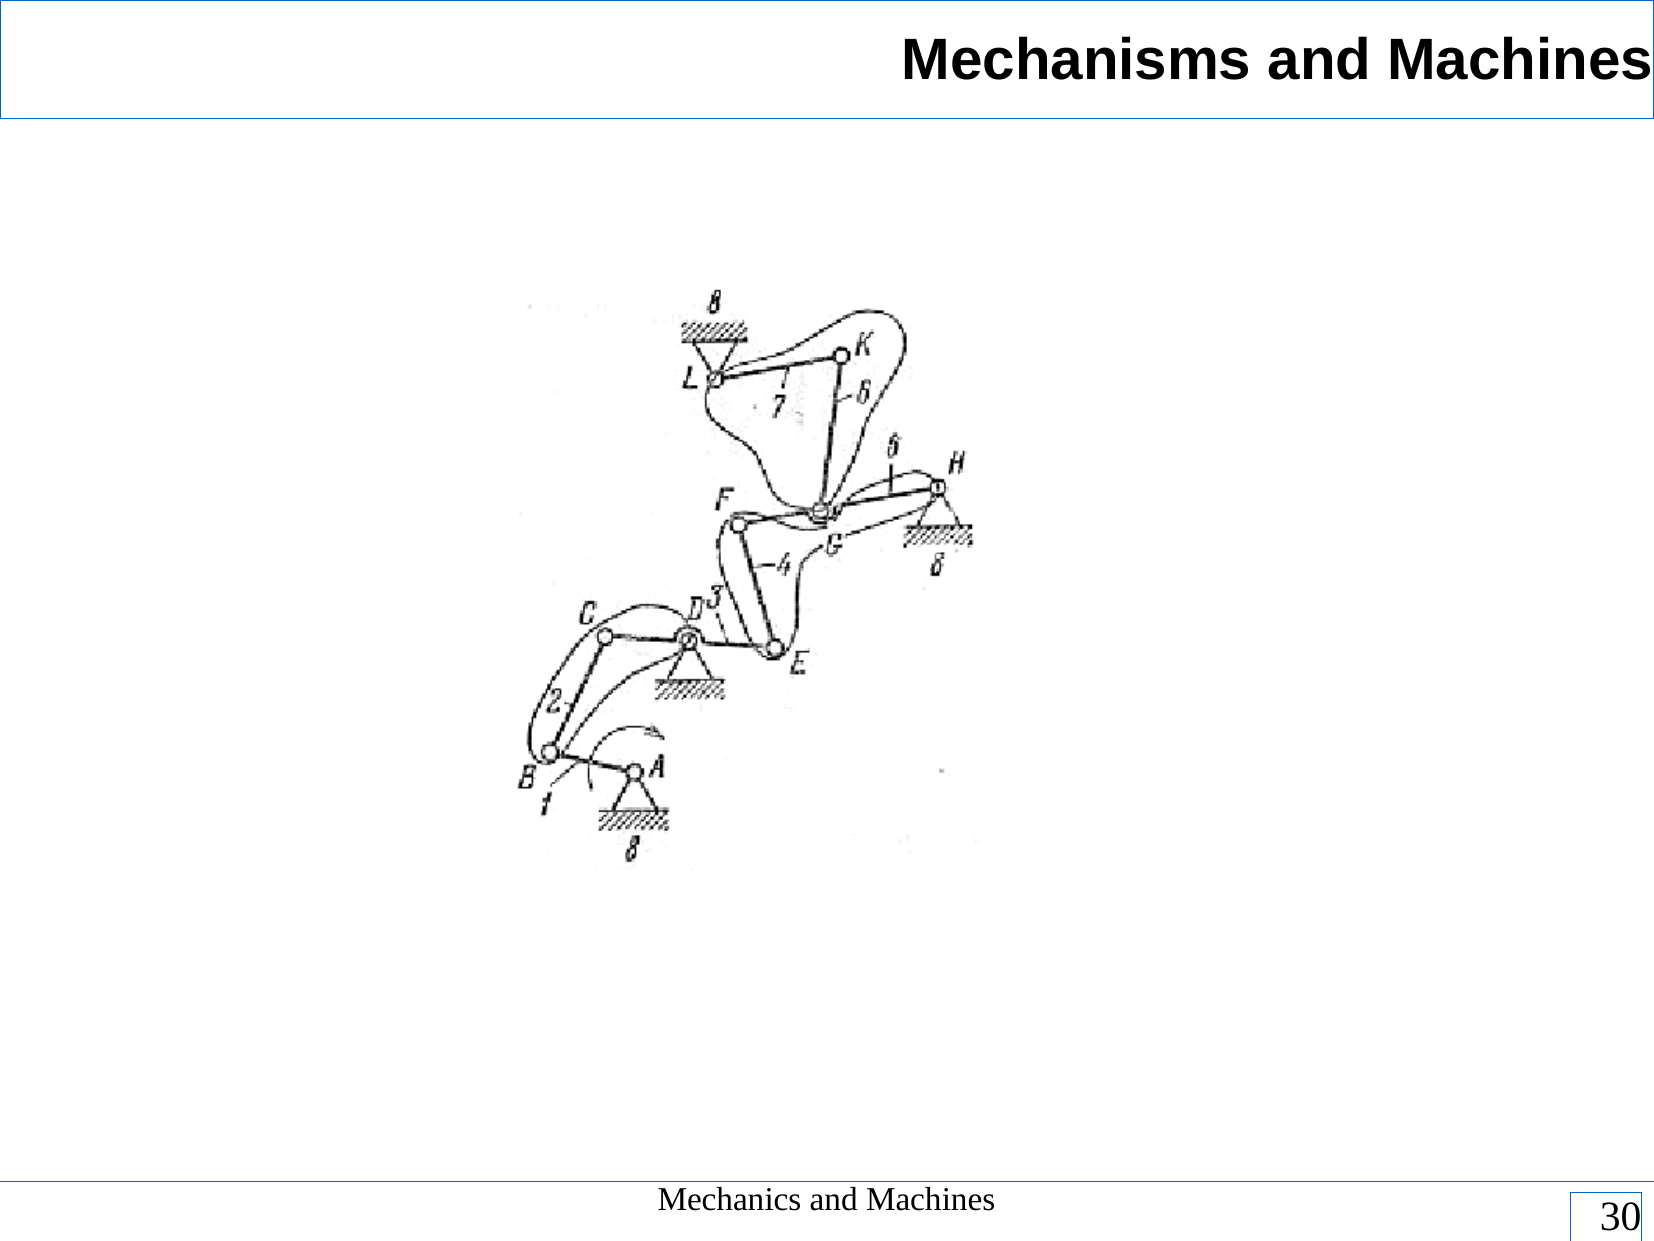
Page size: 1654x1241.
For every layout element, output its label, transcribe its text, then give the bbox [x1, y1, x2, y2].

picture [510, 284, 985, 871]
title Mechanisms and Machines [0, 0, 1654, 119]
